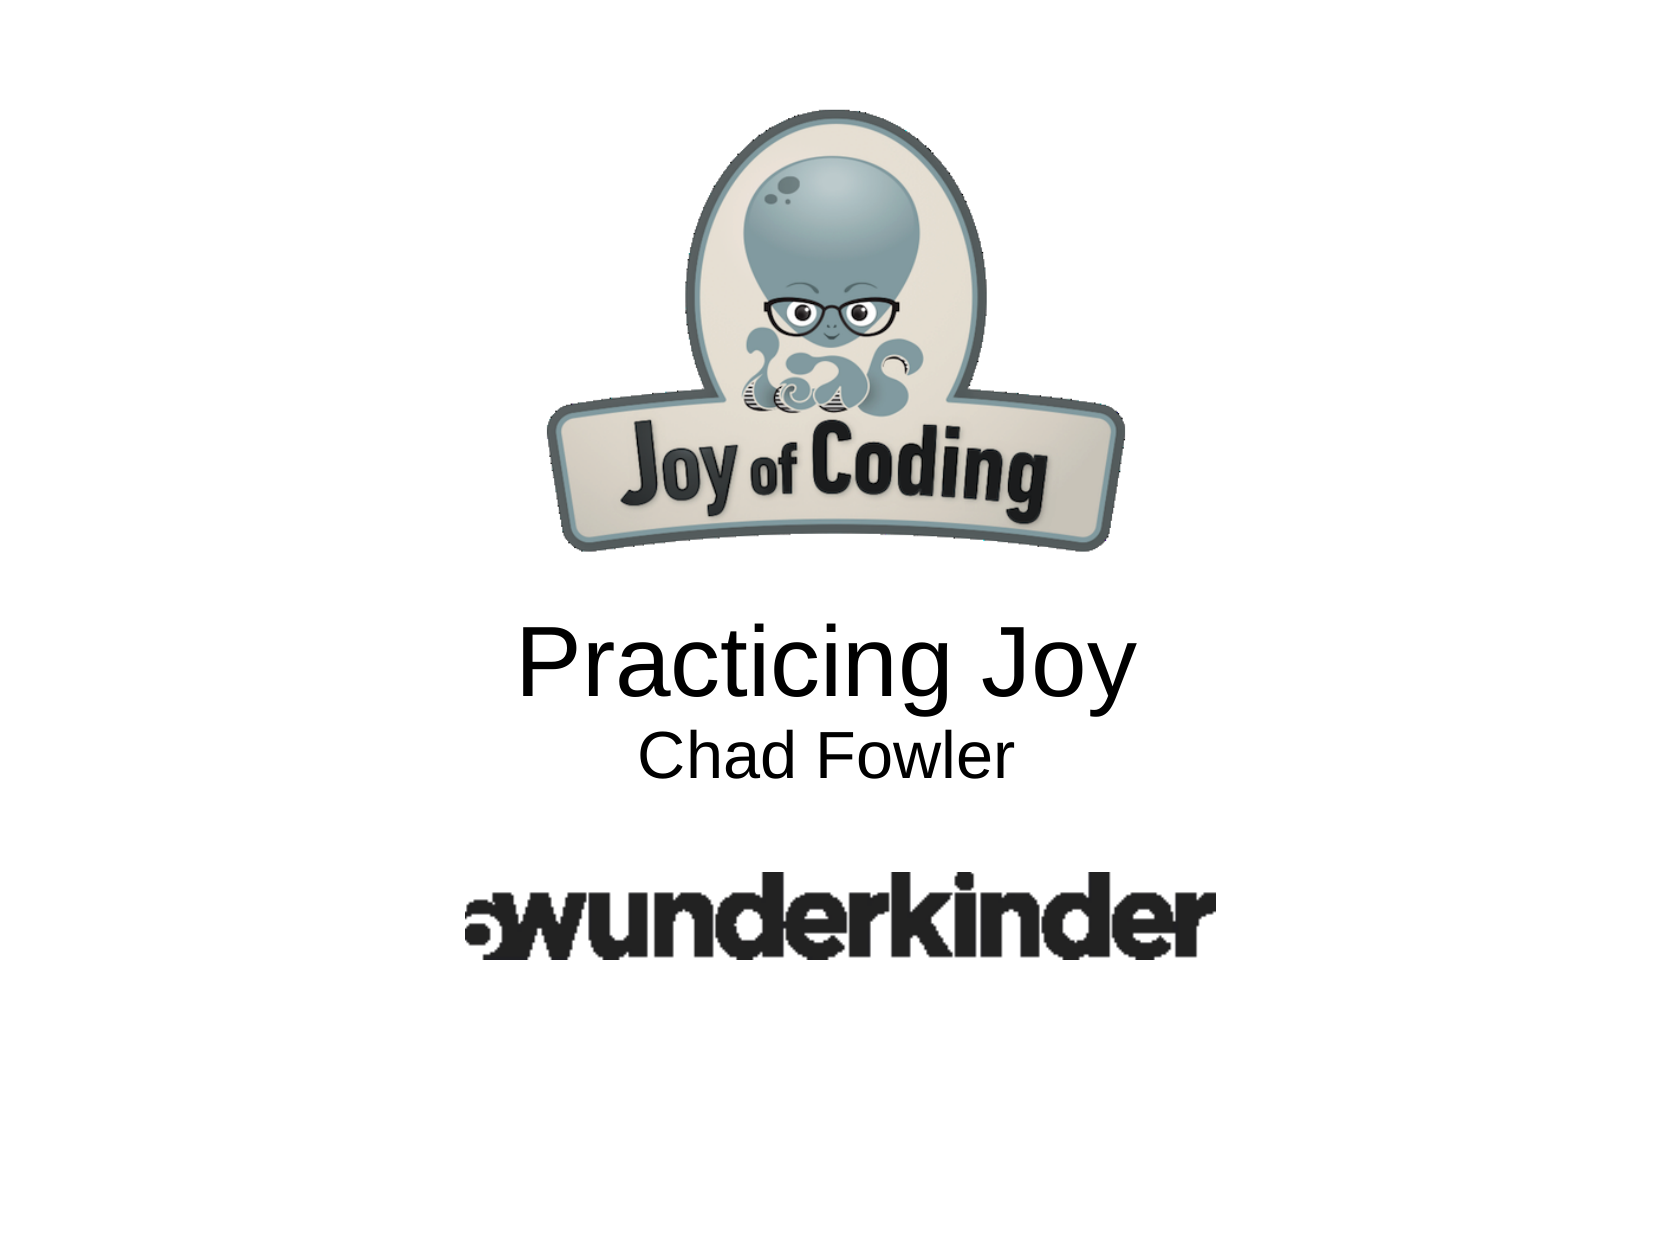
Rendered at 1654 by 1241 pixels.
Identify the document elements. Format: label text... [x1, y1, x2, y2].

picture [465, 872, 1216, 961]
title Joy [82, 49, 1571, 257]
picture [540, 104, 1131, 560]
subtitle Practicing Joy Chad Fowler [82, 290, 1571, 1109]
